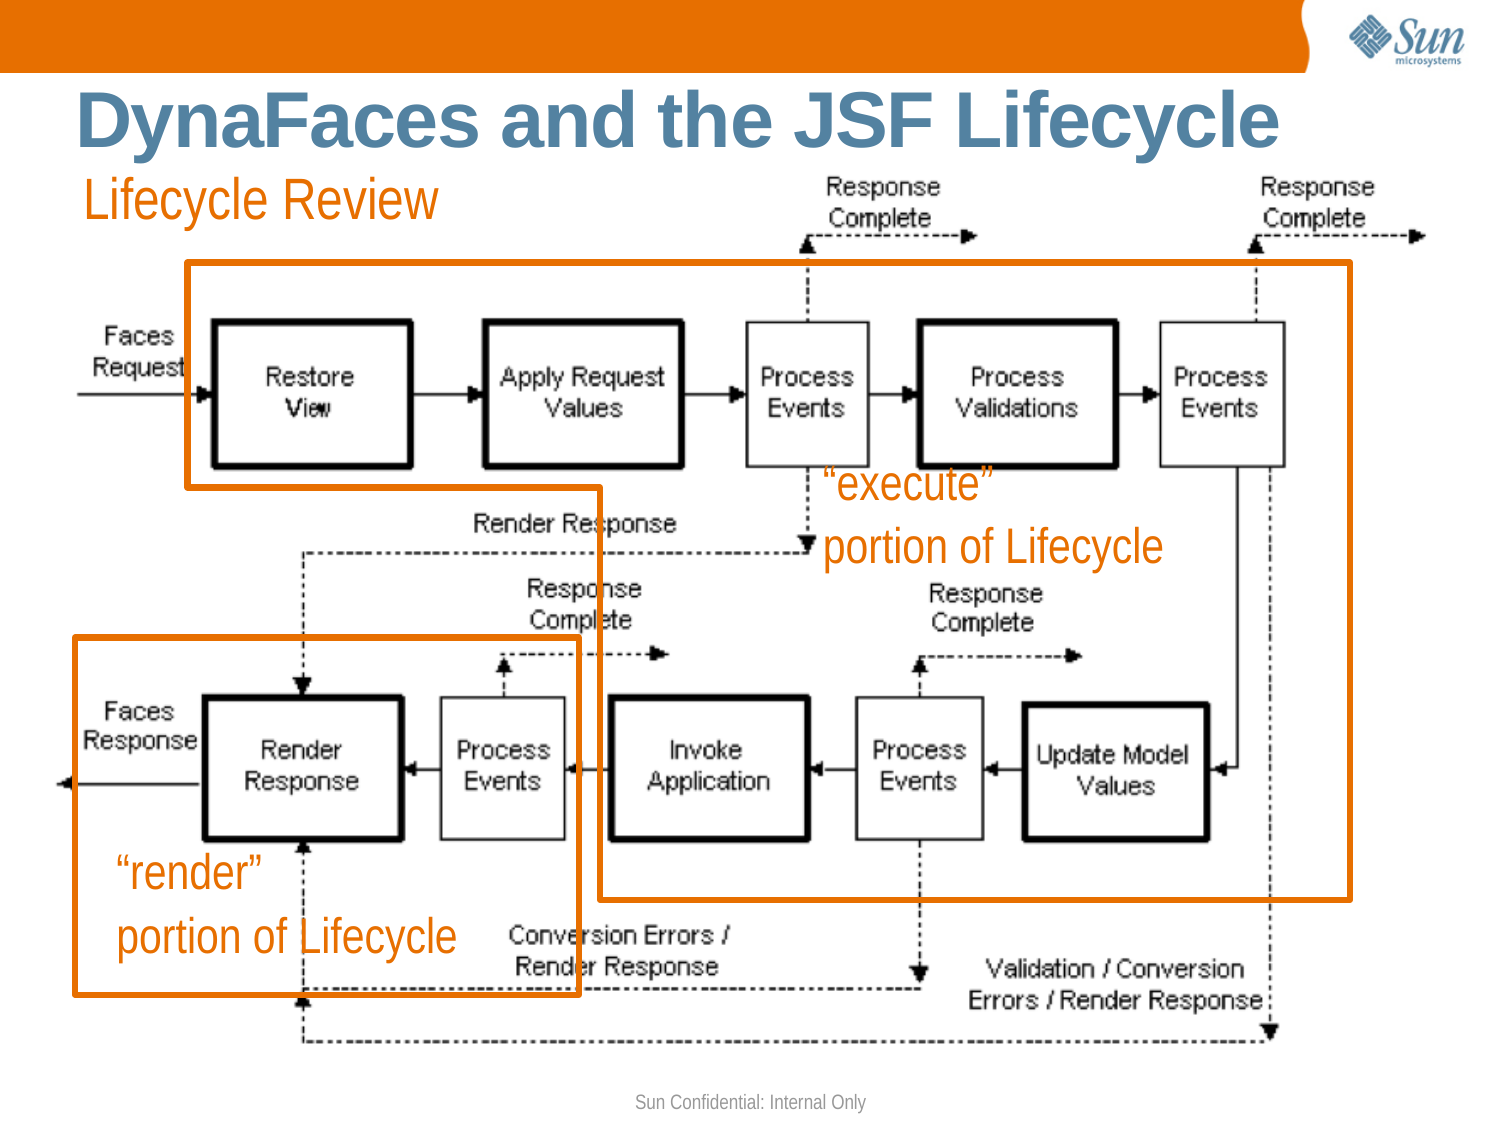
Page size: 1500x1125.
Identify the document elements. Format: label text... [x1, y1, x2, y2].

picture [37, 167, 1463, 1088]
text_box “execute” portion of Lifecycle [822, 460, 1165, 584]
picture [0, 0, 1500, 73]
list [64, 257, 1402, 1017]
text_box “render” portion of Lifecycle [116, 850, 459, 973]
text_box Lifecycle Review [83, 174, 1351, 242]
title DynaFaces and the JSF Lifecycle [75, 83, 1437, 188]
